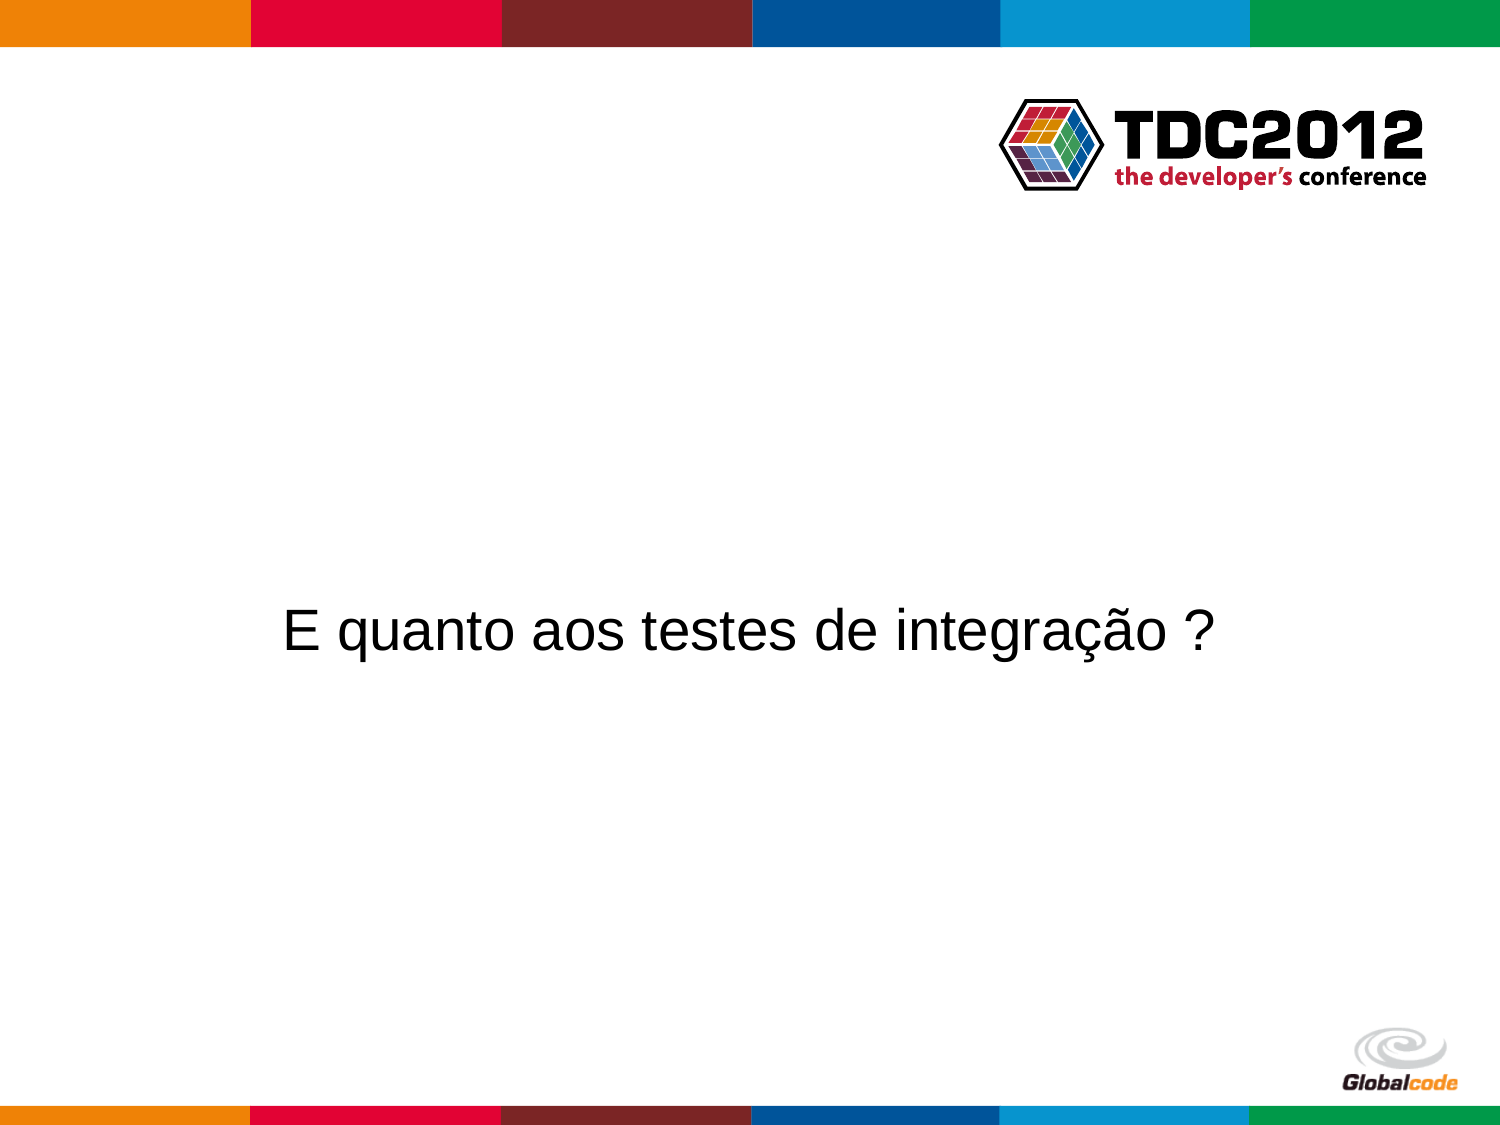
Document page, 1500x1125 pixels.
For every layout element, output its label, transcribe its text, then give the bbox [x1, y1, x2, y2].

picture [1340, 999, 1459, 1105]
subtitle E quanto aos testes de integração ? [41, 255, 1459, 998]
